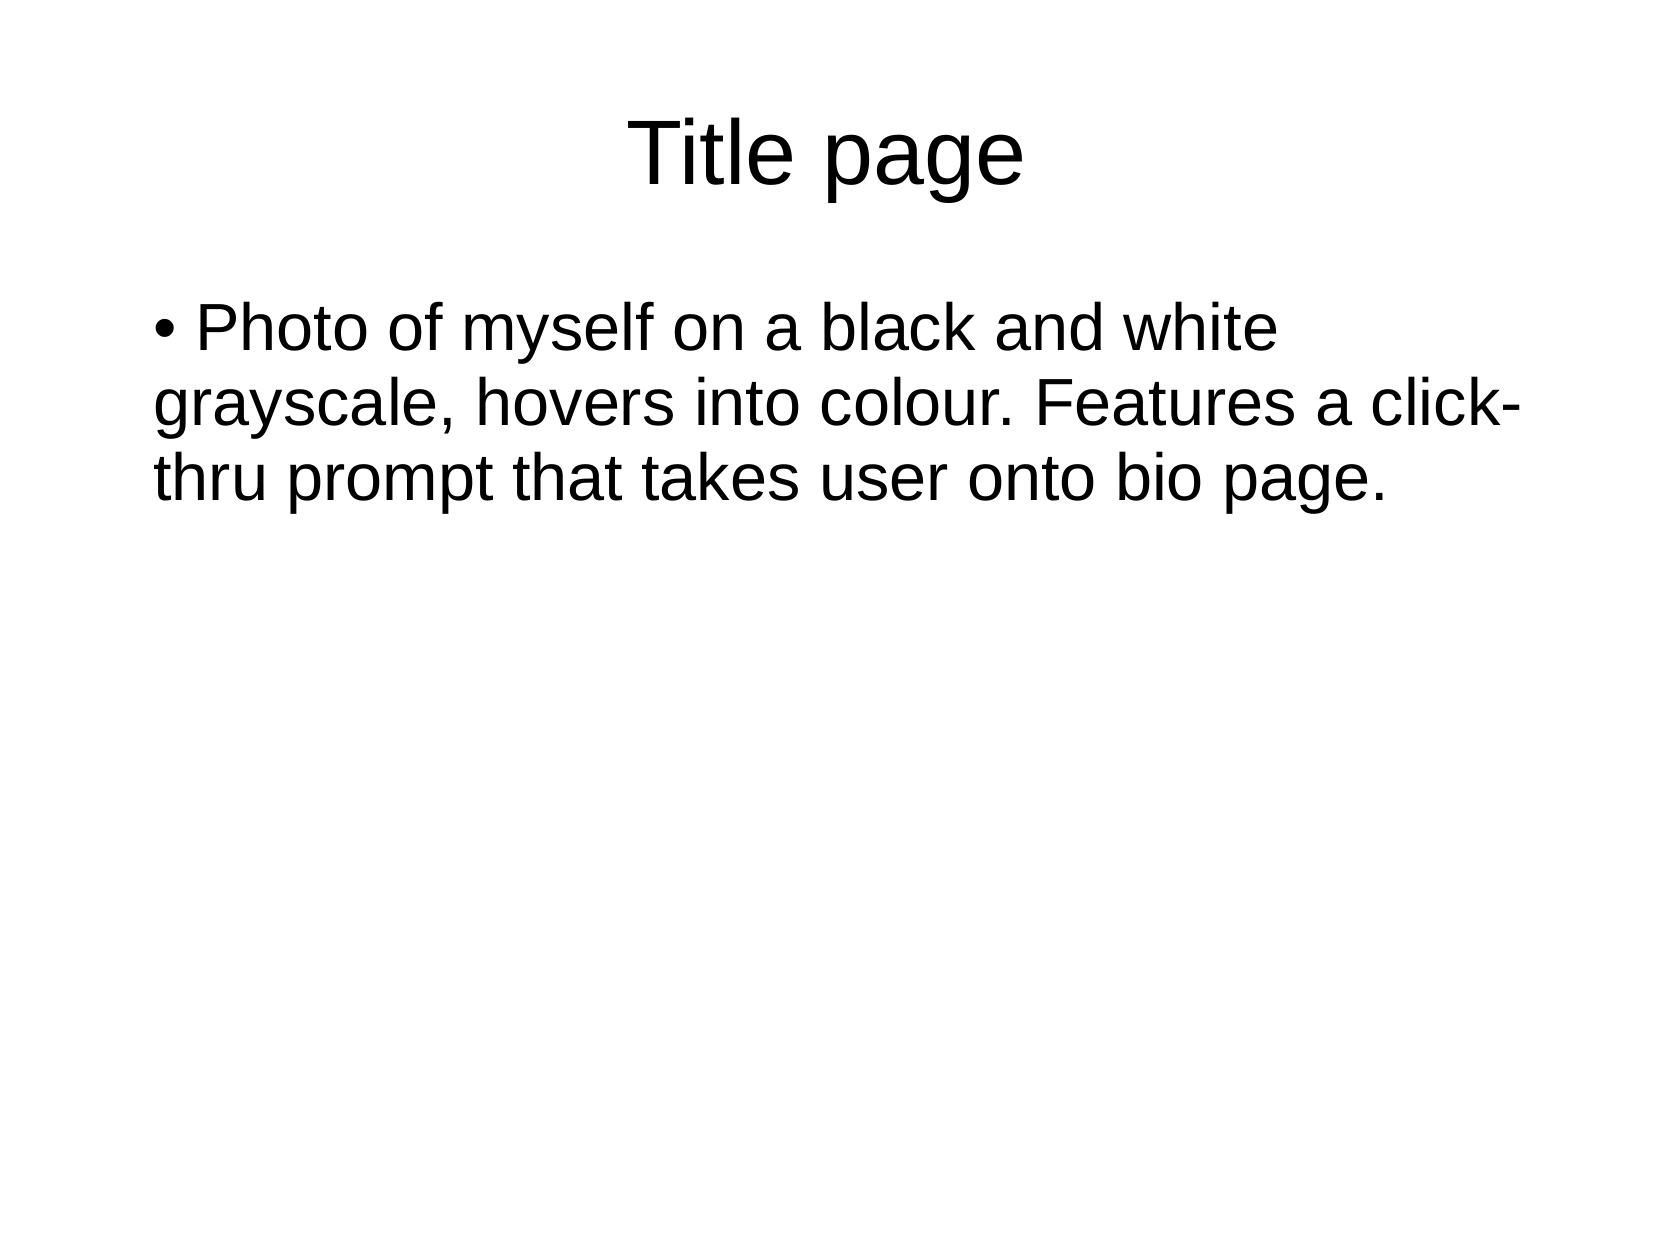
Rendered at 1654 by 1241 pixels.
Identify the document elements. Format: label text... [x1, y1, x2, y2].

title Title page [82, 49, 1571, 257]
list • Photo of myself on a black and white grayscale, hovers into colour. Features a click-thru prompt that takes user onto bio page. [82, 290, 1571, 1109]
